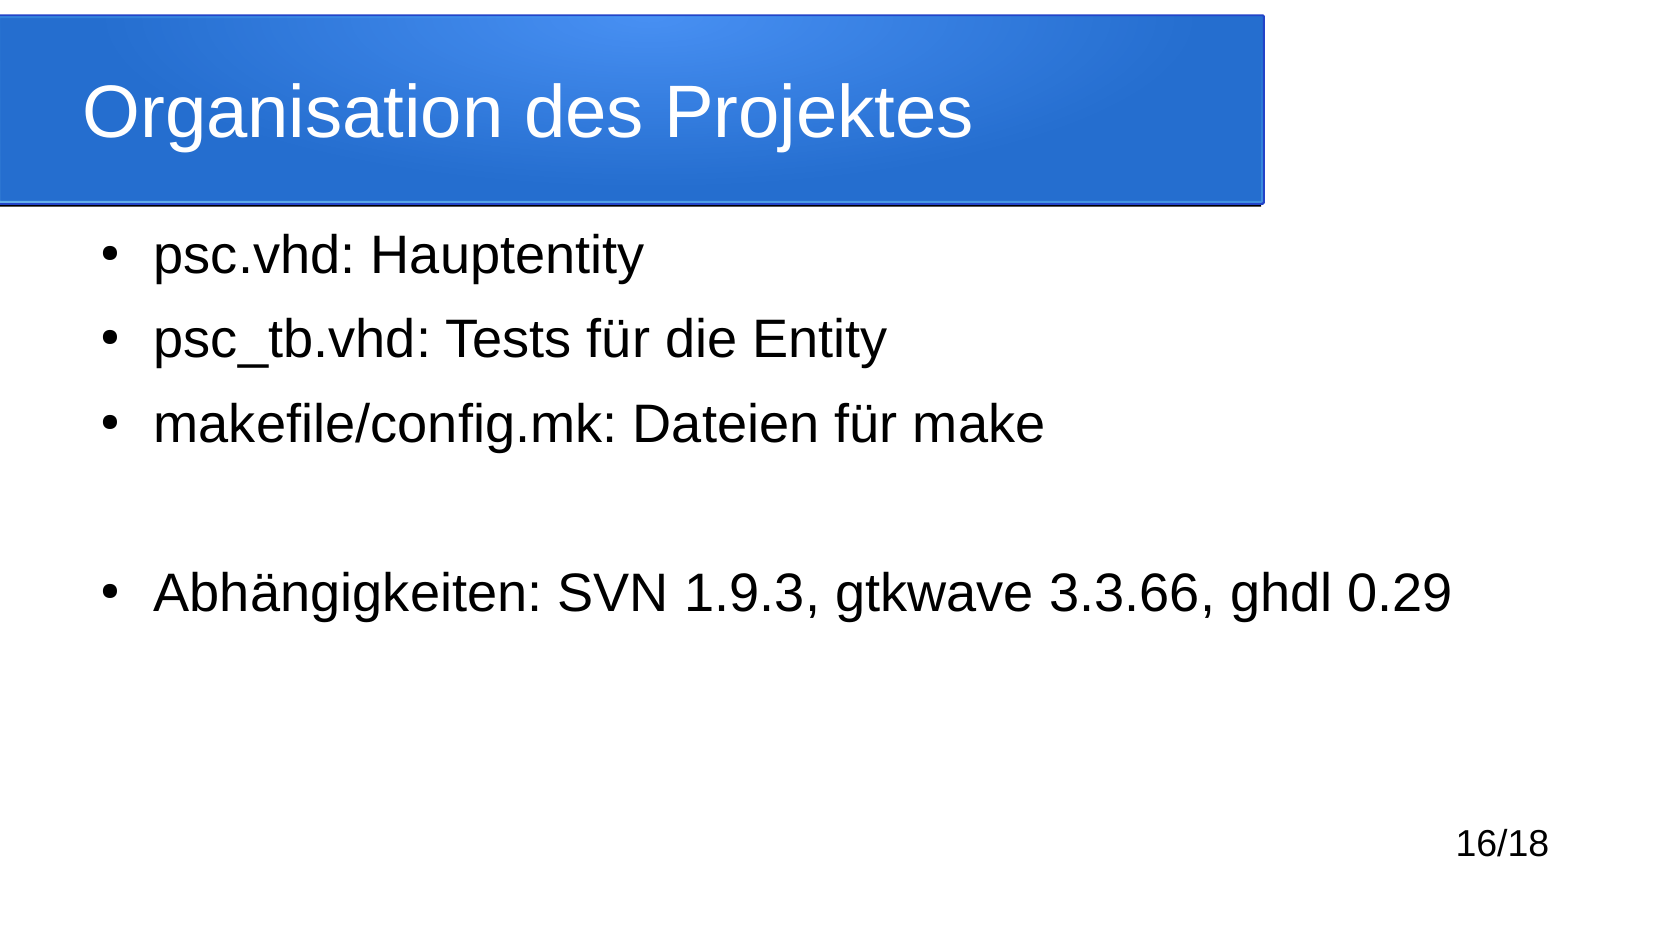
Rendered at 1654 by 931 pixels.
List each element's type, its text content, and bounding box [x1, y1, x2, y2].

title Organisation des Projektes [82, 35, 1235, 189]
text_box 16/18 [1440, 814, 1630, 874]
list psc.vhd: Hauptentity psc_tb.vhd: Tests für die Entity makefile/config.mk: Dateien für make Abhängigkeiten: SVN 1.9.3, gtkwave 3.3.66, ghdl 0.29 [82, 224, 1571, 764]
